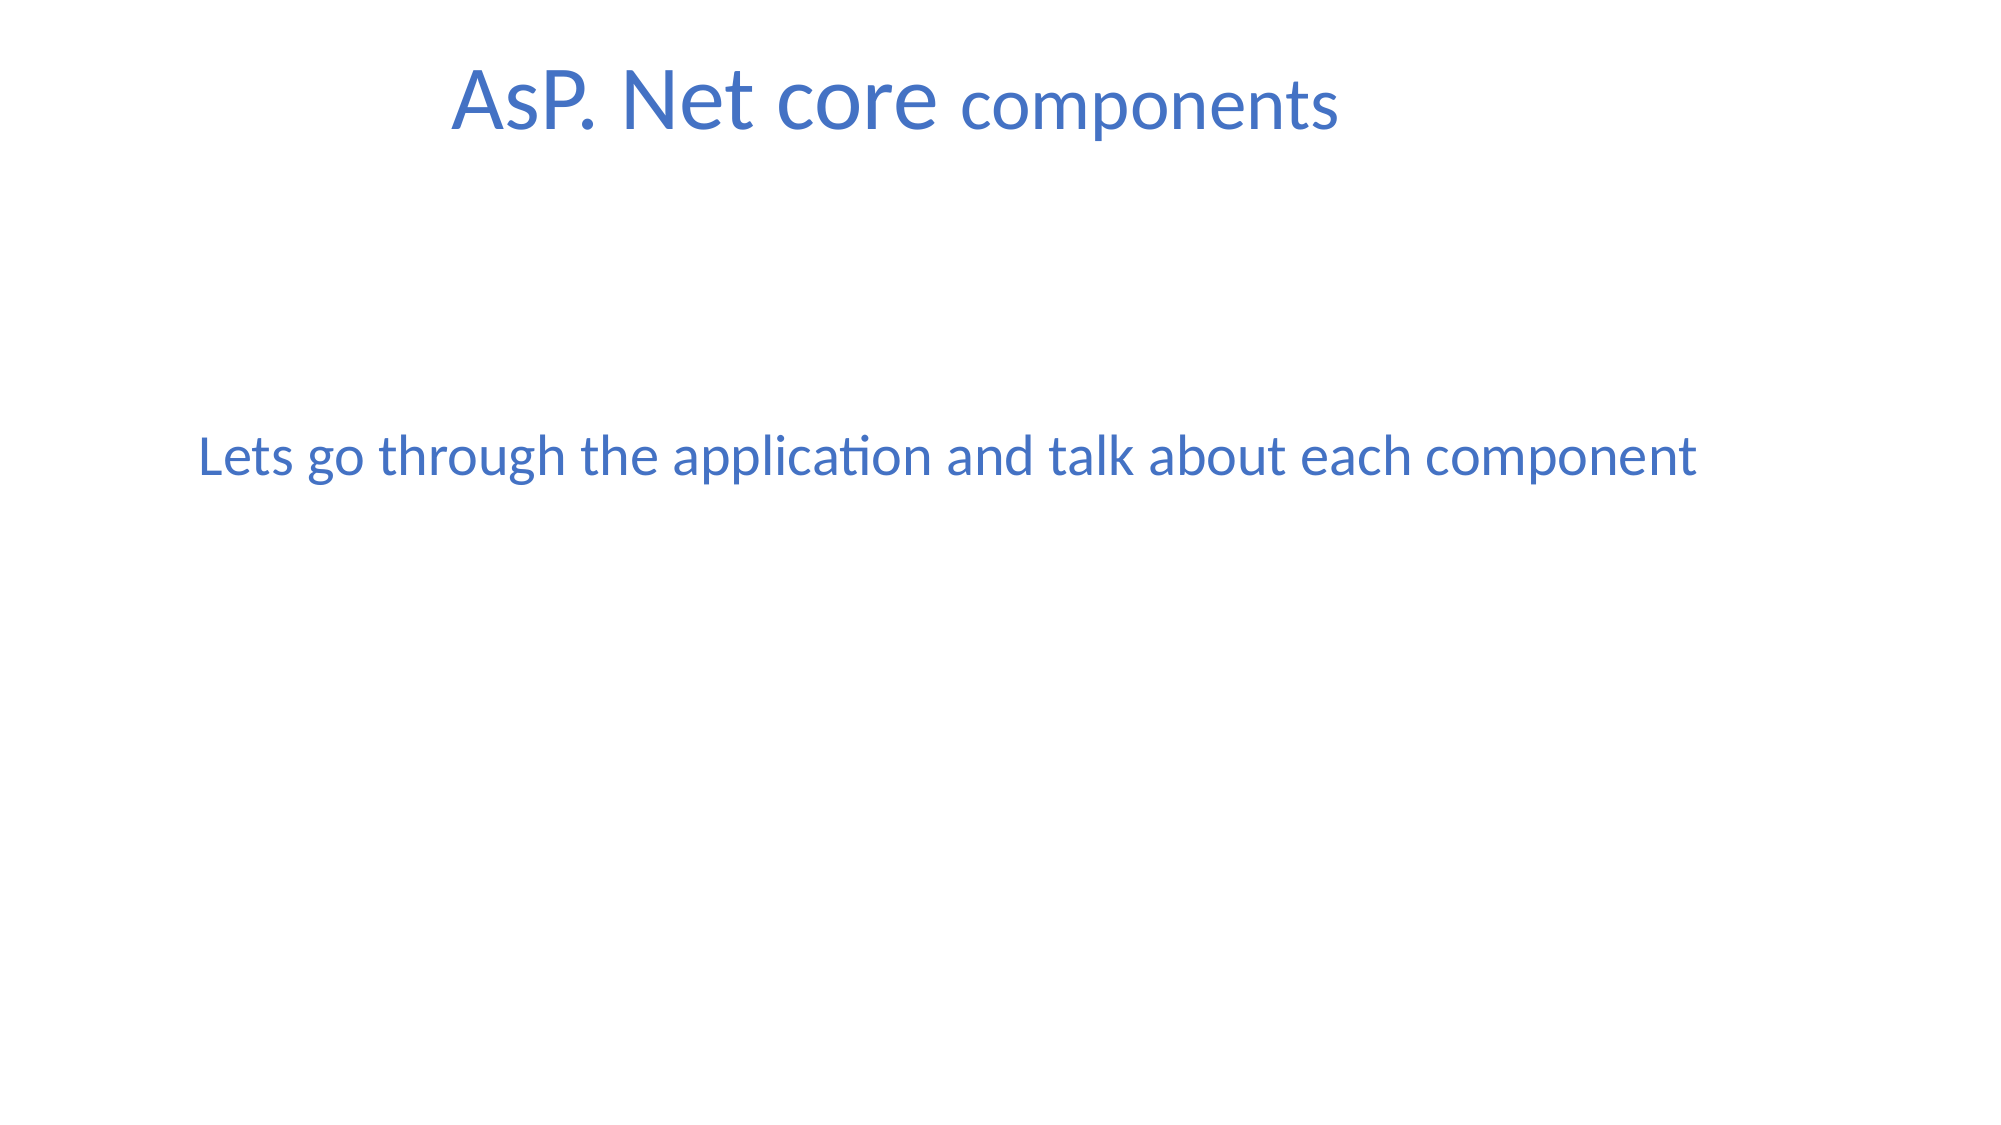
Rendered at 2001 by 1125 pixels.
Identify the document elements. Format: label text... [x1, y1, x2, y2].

text_box Lets go through the application and talk about each component [183, 409, 1753, 496]
title AsP. Net core components [436, 0, 1356, 214]
